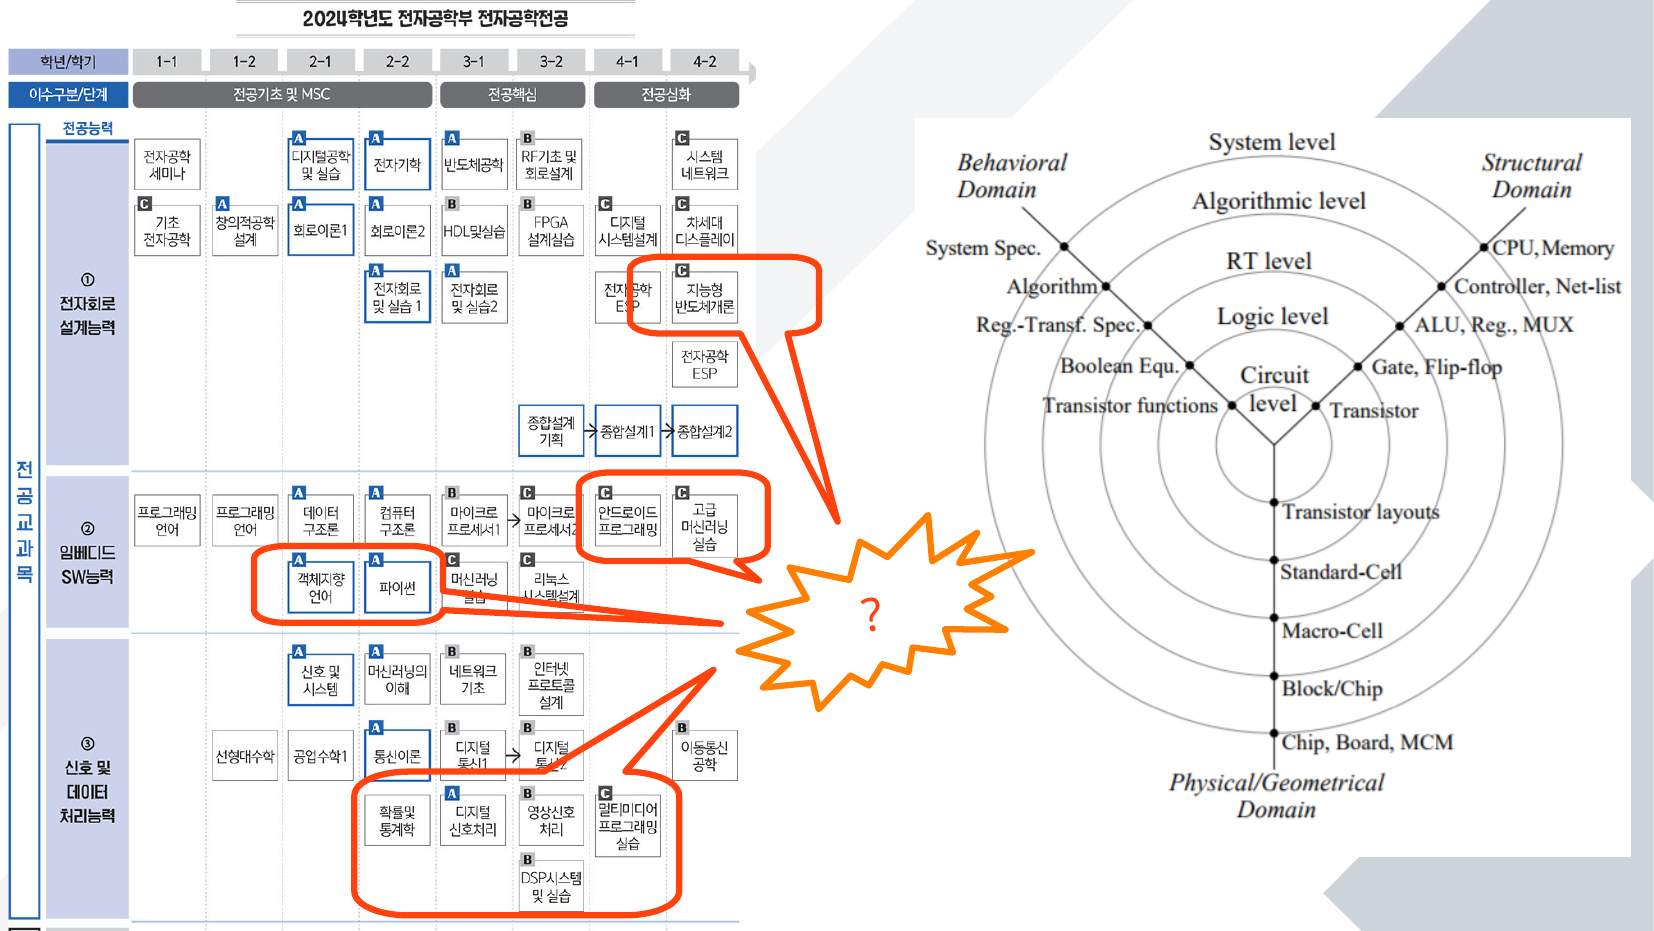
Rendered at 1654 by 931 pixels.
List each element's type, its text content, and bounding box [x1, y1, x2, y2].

picture [746, 562, 756, 572]
text_box ? [738, 514, 1033, 710]
picture [915, 118, 1631, 857]
picture [582, 476, 756, 572]
picture [634, 260, 756, 354]
picture [8, 0, 756, 931]
